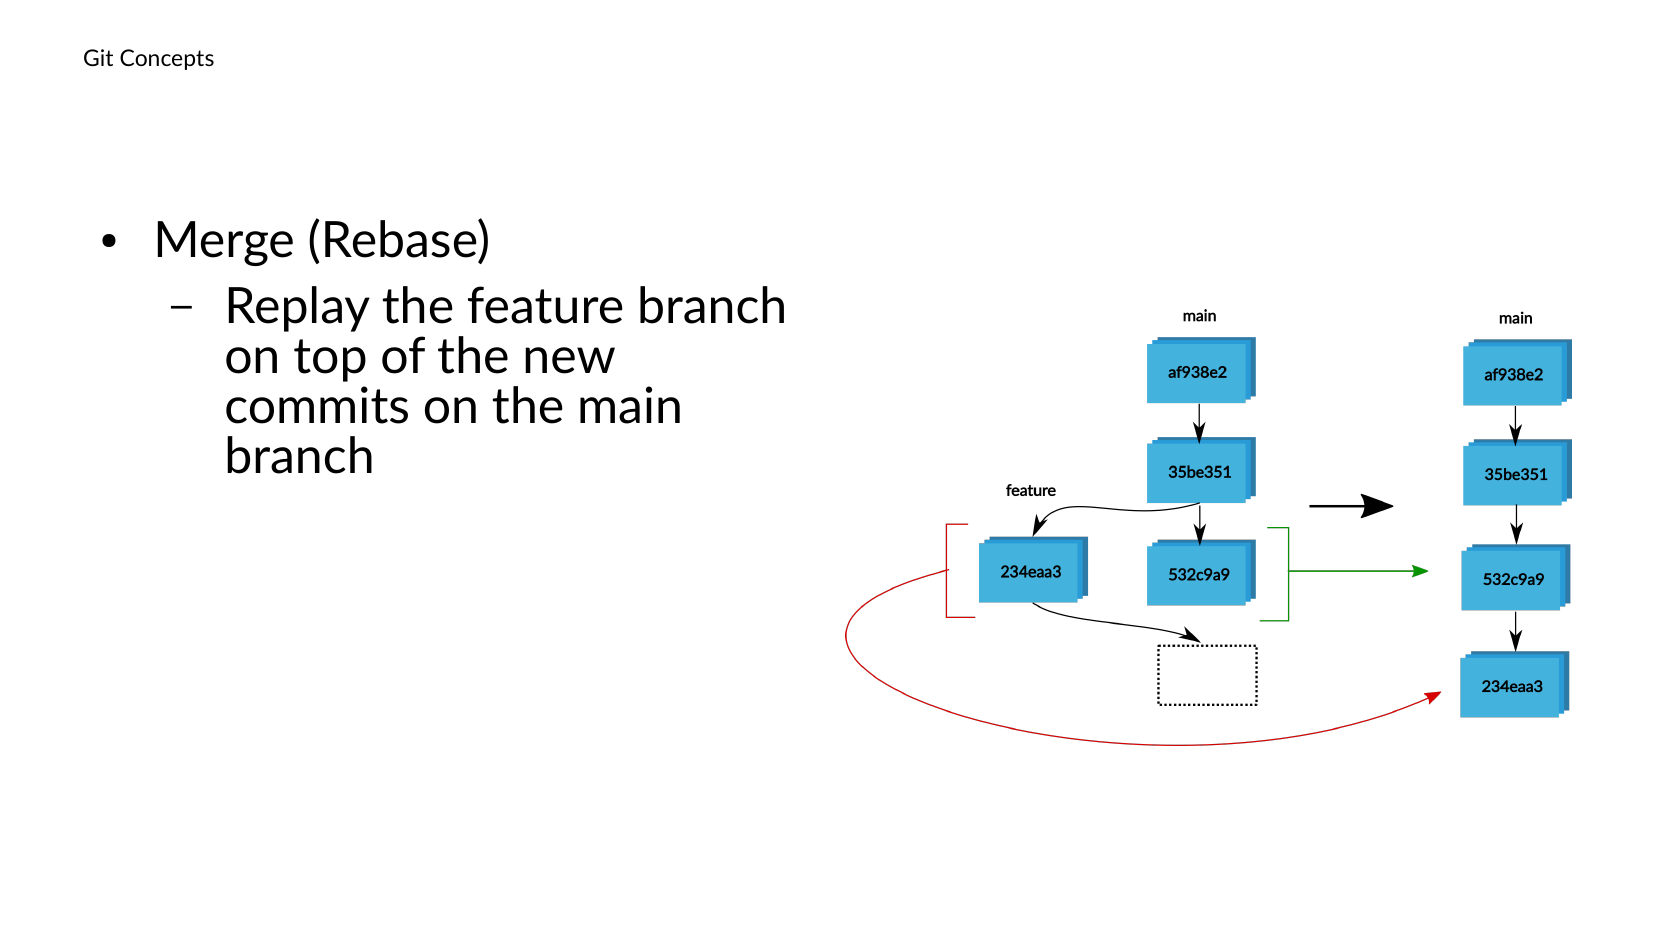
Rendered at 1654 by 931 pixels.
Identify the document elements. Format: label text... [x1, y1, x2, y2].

picture [845, 216, 1572, 839]
list Merge (Rebase) Replay the feature branch on top of the new commits on the main branch [82, 217, 809, 839]
title Git Concepts [83, 0, 1571, 119]
